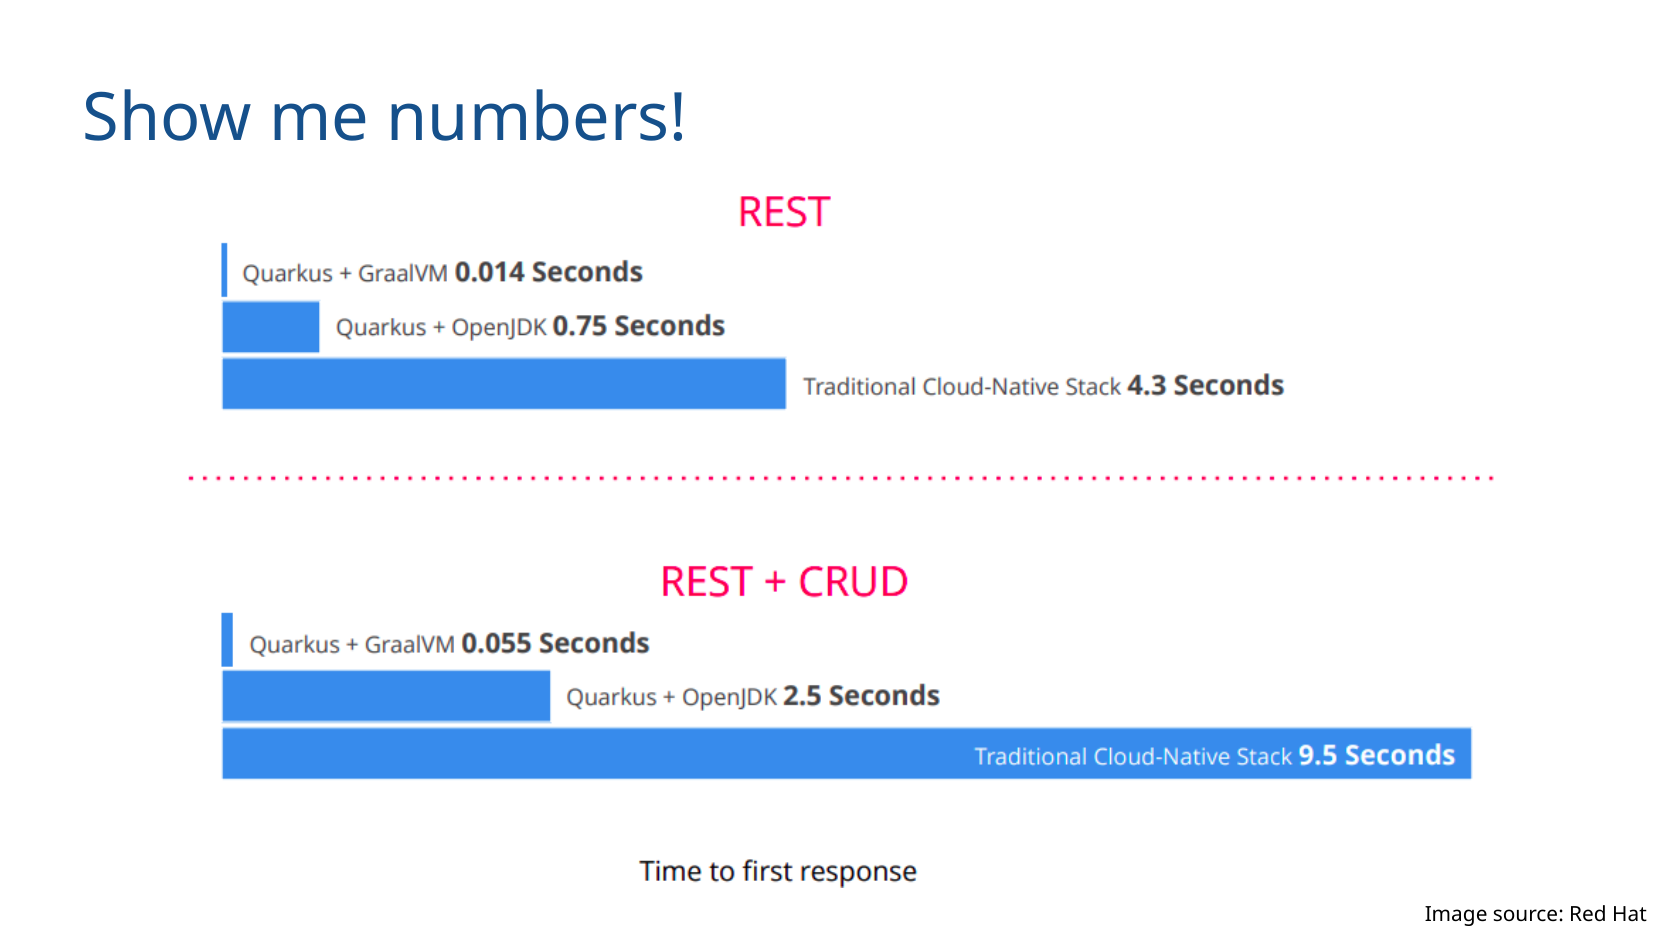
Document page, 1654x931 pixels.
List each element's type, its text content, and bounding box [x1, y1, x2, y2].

text_box Image source: Red Hat [1181, 891, 1654, 931]
title Show me numbers! [82, 37, 1571, 193]
picture [182, 188, 1501, 888]
